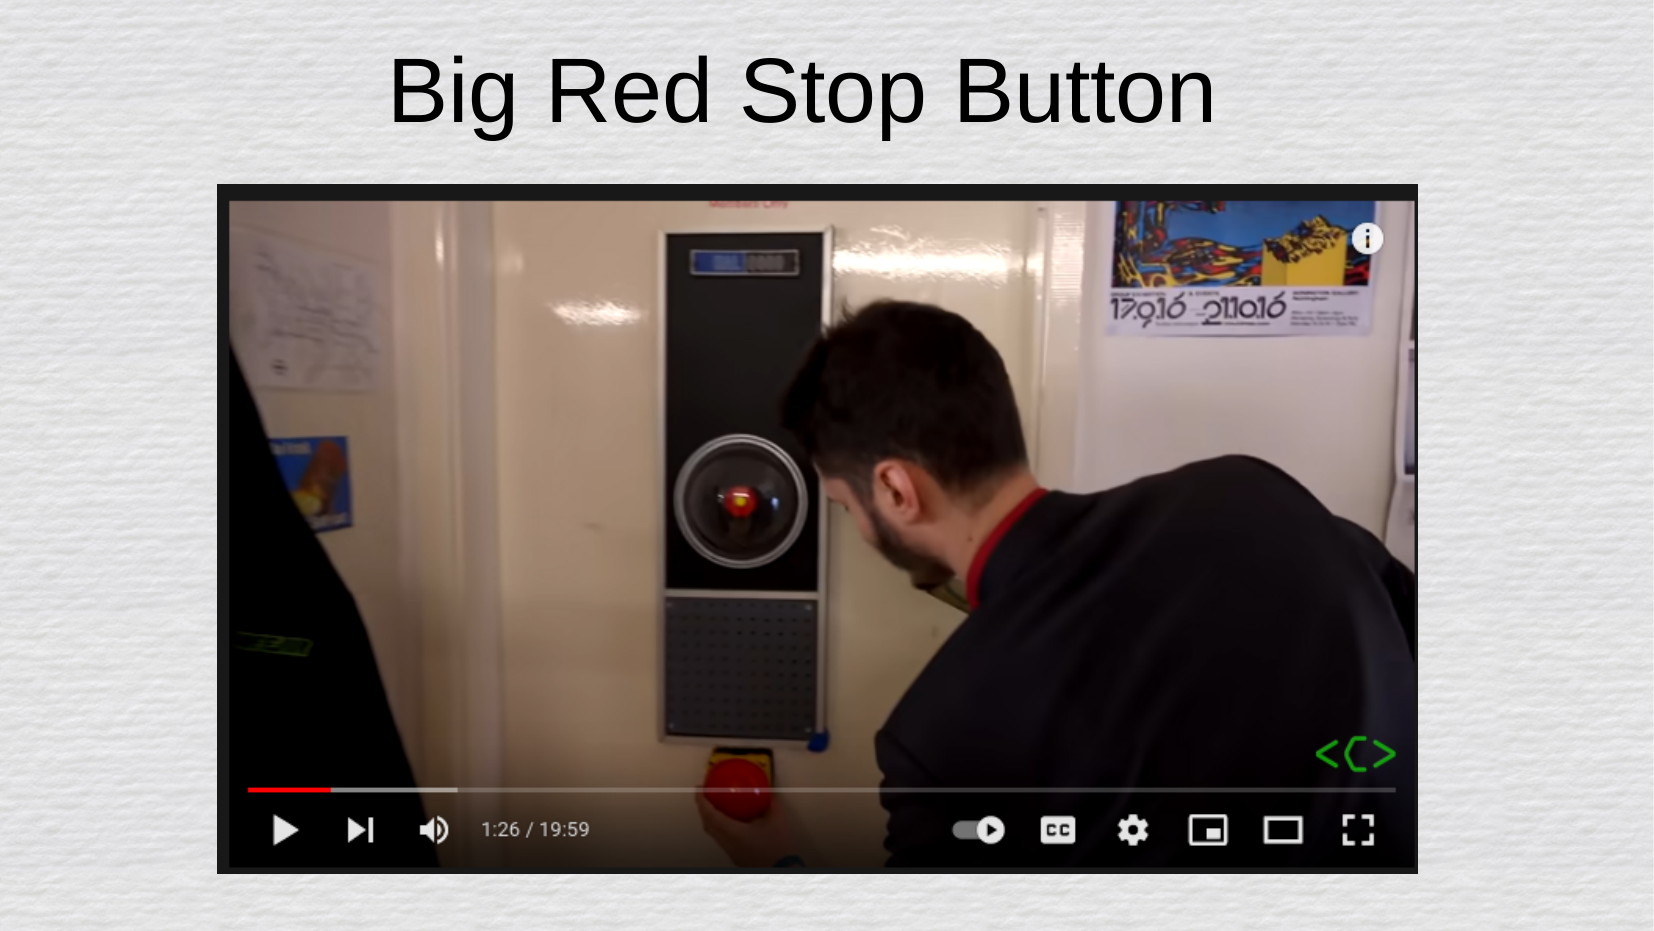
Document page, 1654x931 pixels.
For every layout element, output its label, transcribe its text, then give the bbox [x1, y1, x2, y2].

picture [0, 0, 1654, 931]
title Big Red Stop Button [94, 0, 1512, 193]
